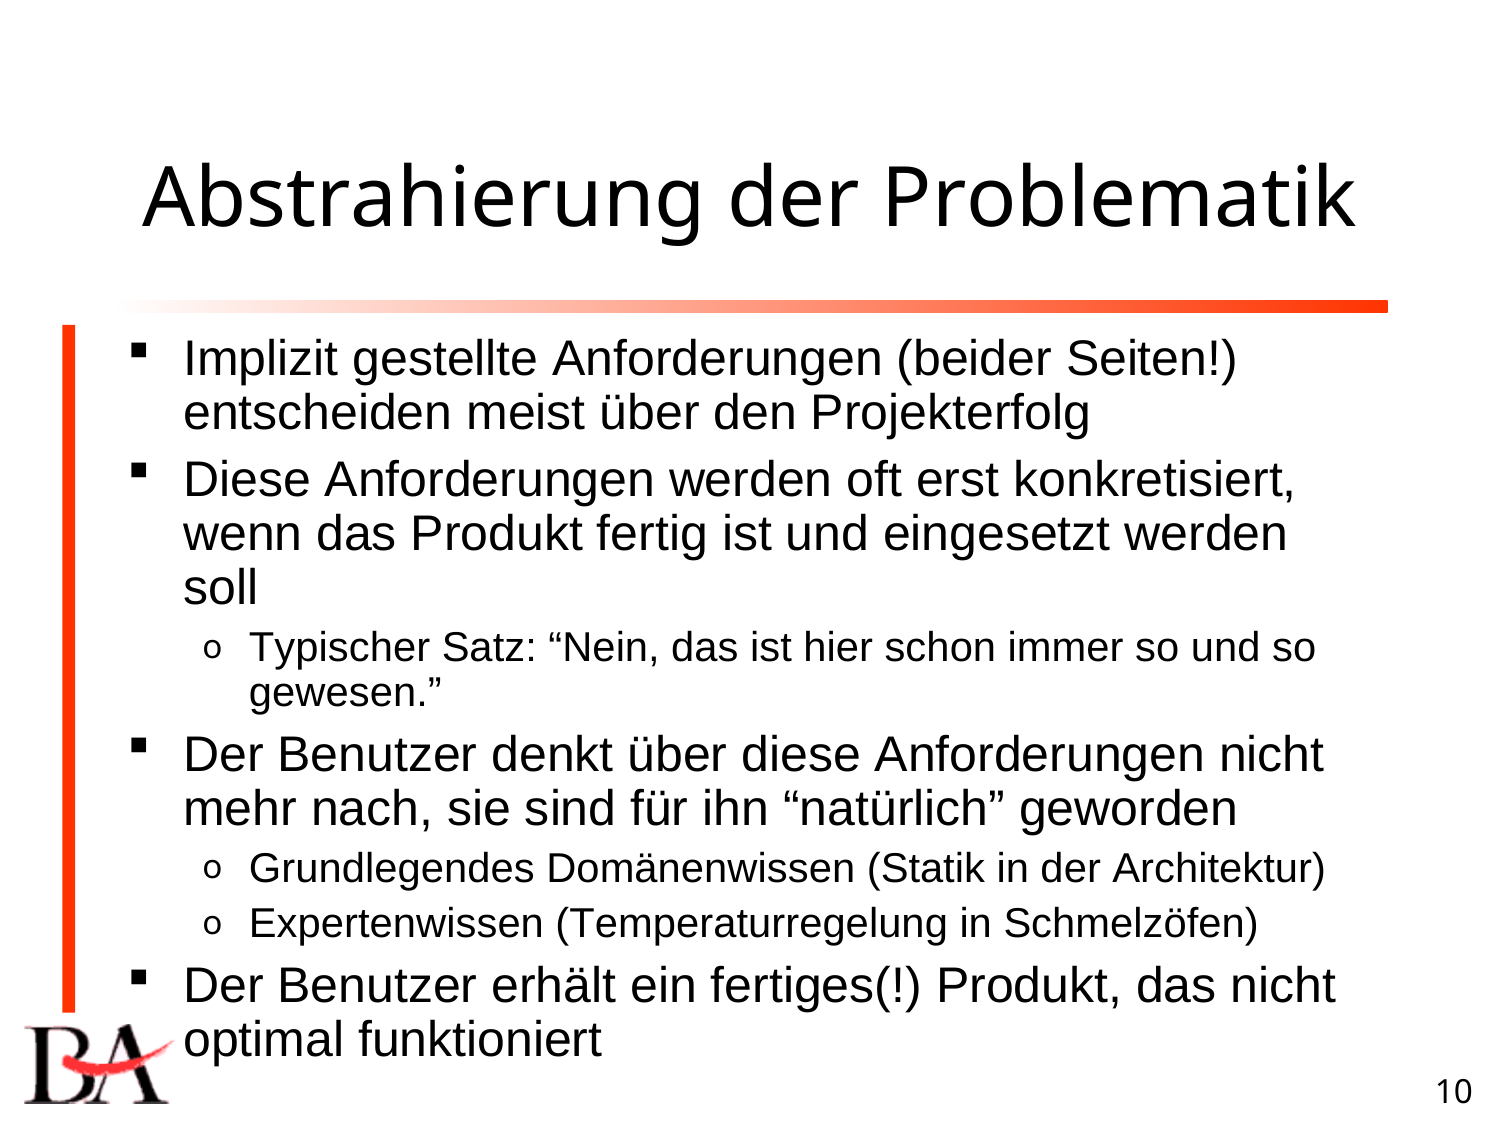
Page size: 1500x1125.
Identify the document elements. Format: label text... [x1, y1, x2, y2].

title Abstrahierung der Problematik [112, 85, 1388, 302]
picture [24, 1024, 175, 1104]
list Implizit gestellte Anforderungen (beider Seiten!) entscheiden meist über den Projekterfolg Diese Anforderungen werden oft erst konkretisiert, wenn das Produkt fertig ist und eingesetzt werden soll Typischer Satz: “Nein, das ist hier schon immer so und so gewesen.” Der Benutzer denkt über diese Anforderungen nicht mehr nach, sie sind für ihn “natürlich” geworden Grundlegendes Domänenwissen (Statik in der Architektur) Expertenwissen (Temperaturregelung in Schmelzöfen) Der Benutzer erhält ein fertiges(!) Produkt, das nicht optimal funktioniert [112, 324, 1388, 1075]
